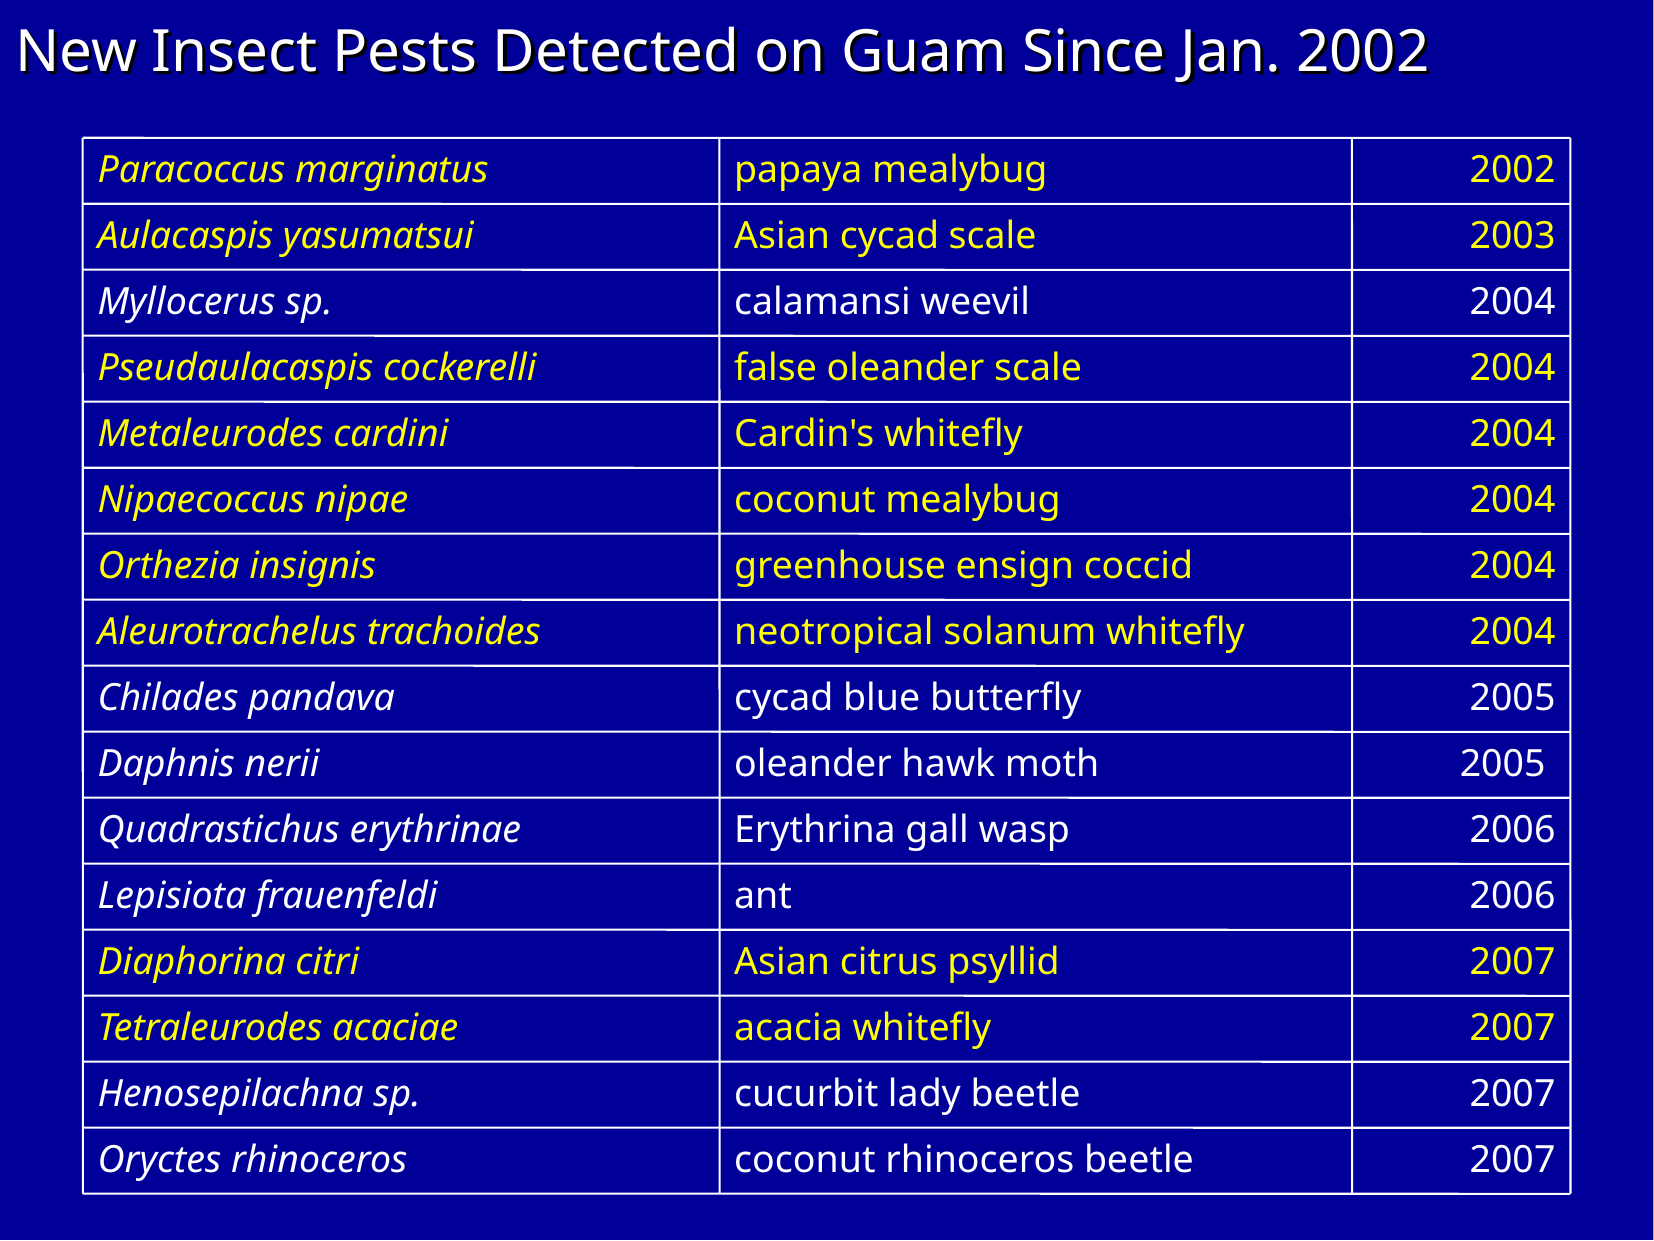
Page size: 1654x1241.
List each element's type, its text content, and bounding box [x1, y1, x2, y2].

text_box Henosepilachna sp. [84, 1063, 718, 1126]
text_box 2007 [1354, 1129, 1569, 1192]
text_box 2004 [1354, 535, 1569, 598]
text_box 2004 [1354, 601, 1569, 664]
text_box 2006 [1354, 865, 1569, 928]
text_box oleander hawk moth [721, 733, 1351, 796]
text_box 2004 [1354, 337, 1569, 400]
text_box Chilades pandava [84, 667, 718, 730]
text_box 2005 [1354, 733, 1569, 796]
text_box Paracoccus marginatus [84, 139, 718, 202]
text_box Aulacaspis yasumatsui [84, 205, 718, 268]
text_box 2003 [1353, 205, 1569, 268]
text_box greenhouse ensign coccid [721, 535, 1351, 598]
text_box Tetraleurodes acaciae [84, 997, 718, 1060]
text_box ant [721, 865, 1351, 928]
title New Insect Pests Detected on Guam Since Jan. 2002 [0, 0, 1654, 97]
text_box 2007 [1354, 931, 1569, 994]
text_box false oleander scale [721, 337, 1350, 400]
text_box 2004 [1354, 271, 1569, 334]
text_box Quadrastichus erythrinae [84, 799, 718, 862]
text_box 2007 [1354, 1063, 1569, 1126]
text_box Aleurotrachelus trachoides [84, 601, 718, 664]
text_box 2002 [1353, 139, 1569, 202]
text_box acacia whitefly [721, 997, 1351, 1060]
text_box calamansi weevil [721, 271, 1350, 334]
text_box Lepisiota frauenfeldi [84, 865, 718, 928]
text_box 2006 [1354, 799, 1569, 862]
text_box Myllocerus sp. [84, 271, 718, 334]
text_box coconut rhinoceros beetle [721, 1129, 1351, 1192]
text_box 2004 [1354, 403, 1569, 466]
text_box Erythrina gall wasp [721, 799, 1351, 862]
text_box 2007 [1354, 997, 1569, 1060]
text_box Asian cycad scale [721, 205, 1350, 268]
text_box papaya mealybug [721, 139, 1350, 202]
text_box Pseudaulacaspis cockerelli [84, 337, 718, 400]
text_box Asian citrus psyllid [721, 931, 1351, 994]
text_box Diaphorina citri [84, 931, 718, 994]
text_box 2004 [1354, 469, 1569, 532]
text_box Nipaecoccus nipae [84, 469, 718, 532]
text_box coconut mealybug [721, 469, 1351, 532]
text_box cucurbit lady beetle [721, 1063, 1351, 1126]
text_box Orthezia insignis [84, 535, 718, 598]
text_box Oryctes rhinoceros [84, 1129, 718, 1192]
text_box Metaleurodes cardini [84, 403, 718, 466]
text_box Daphnis nerii [84, 733, 718, 796]
text_box cycad blue butterfly [721, 667, 1351, 730]
text_box 2005 [1354, 667, 1569, 730]
text_box neotropical solanum whitefly [721, 601, 1351, 664]
text_box Cardin's whitefly [721, 403, 1350, 466]
